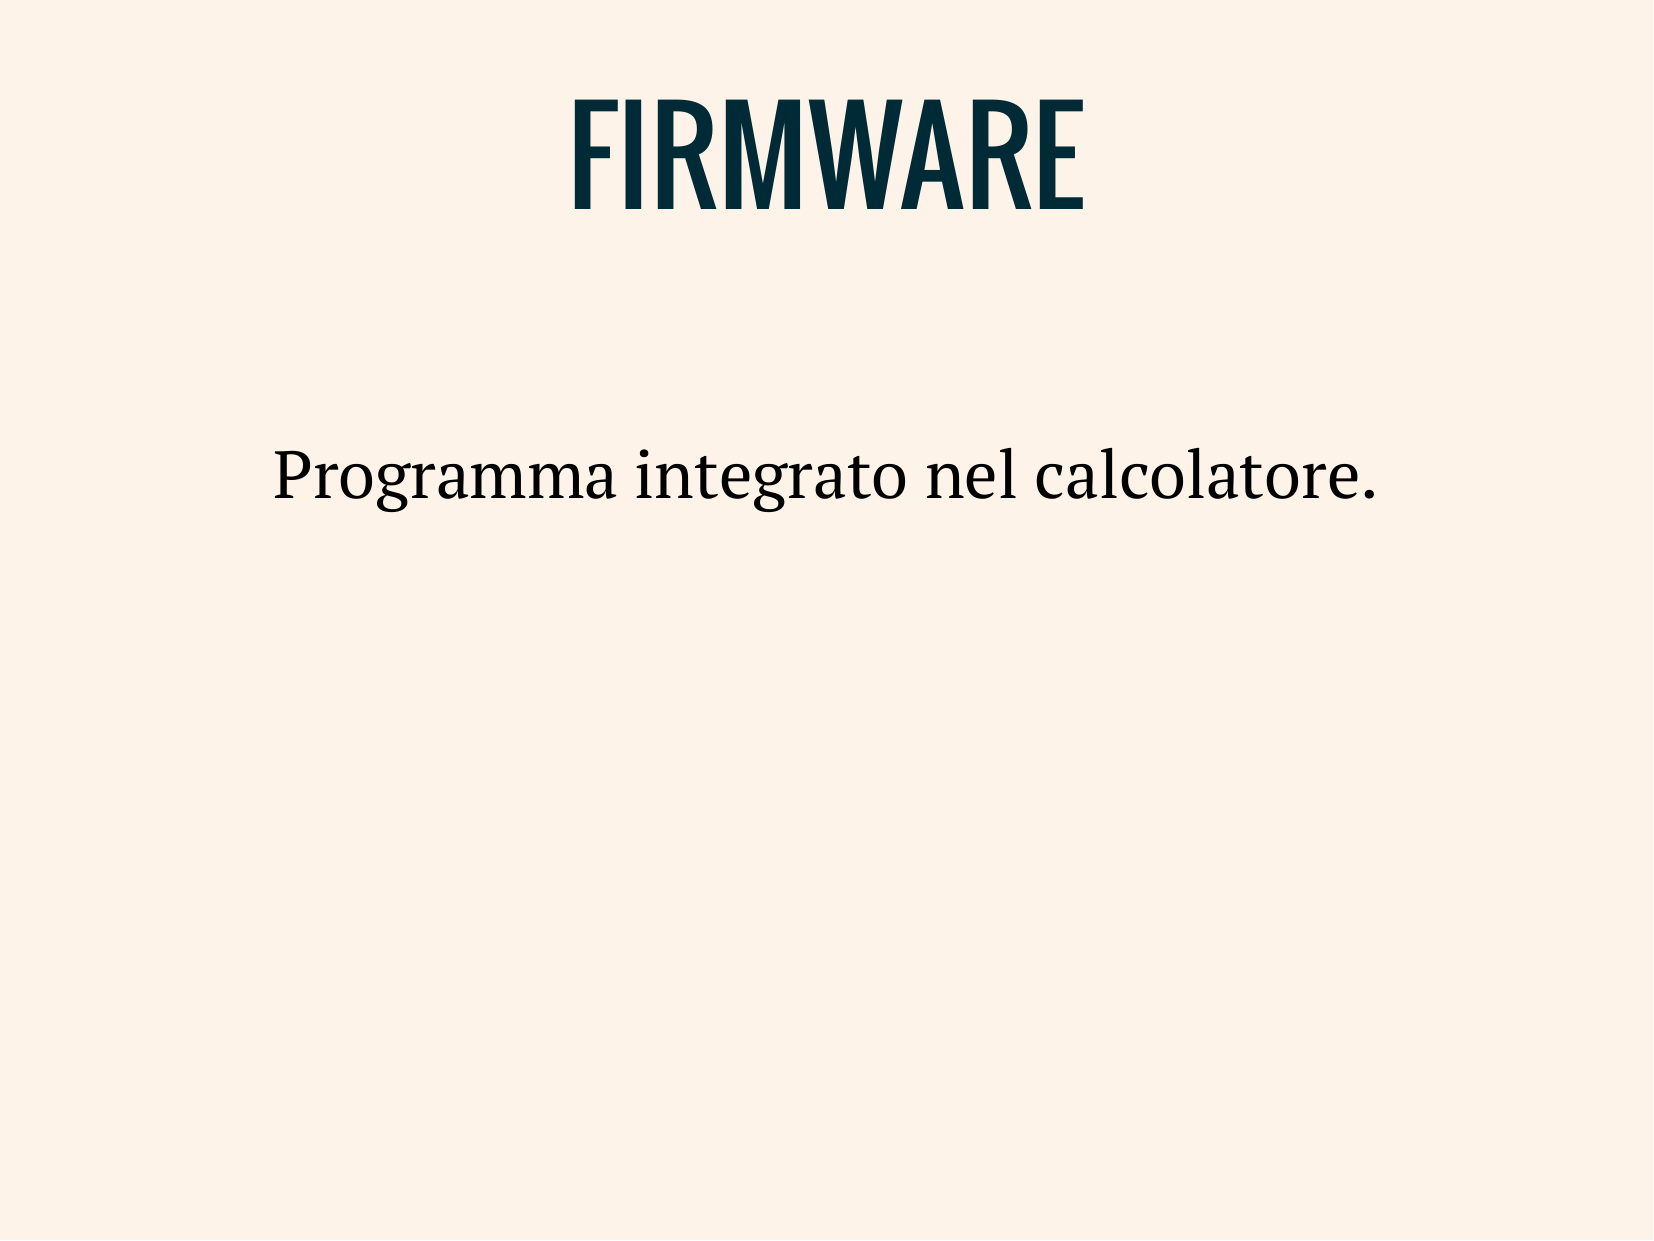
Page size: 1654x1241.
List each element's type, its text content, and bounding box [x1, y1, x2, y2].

subtitle Programma integrato nel calcolatore. [82, 290, 1571, 1010]
title Firmware [82, 49, 1571, 257]
